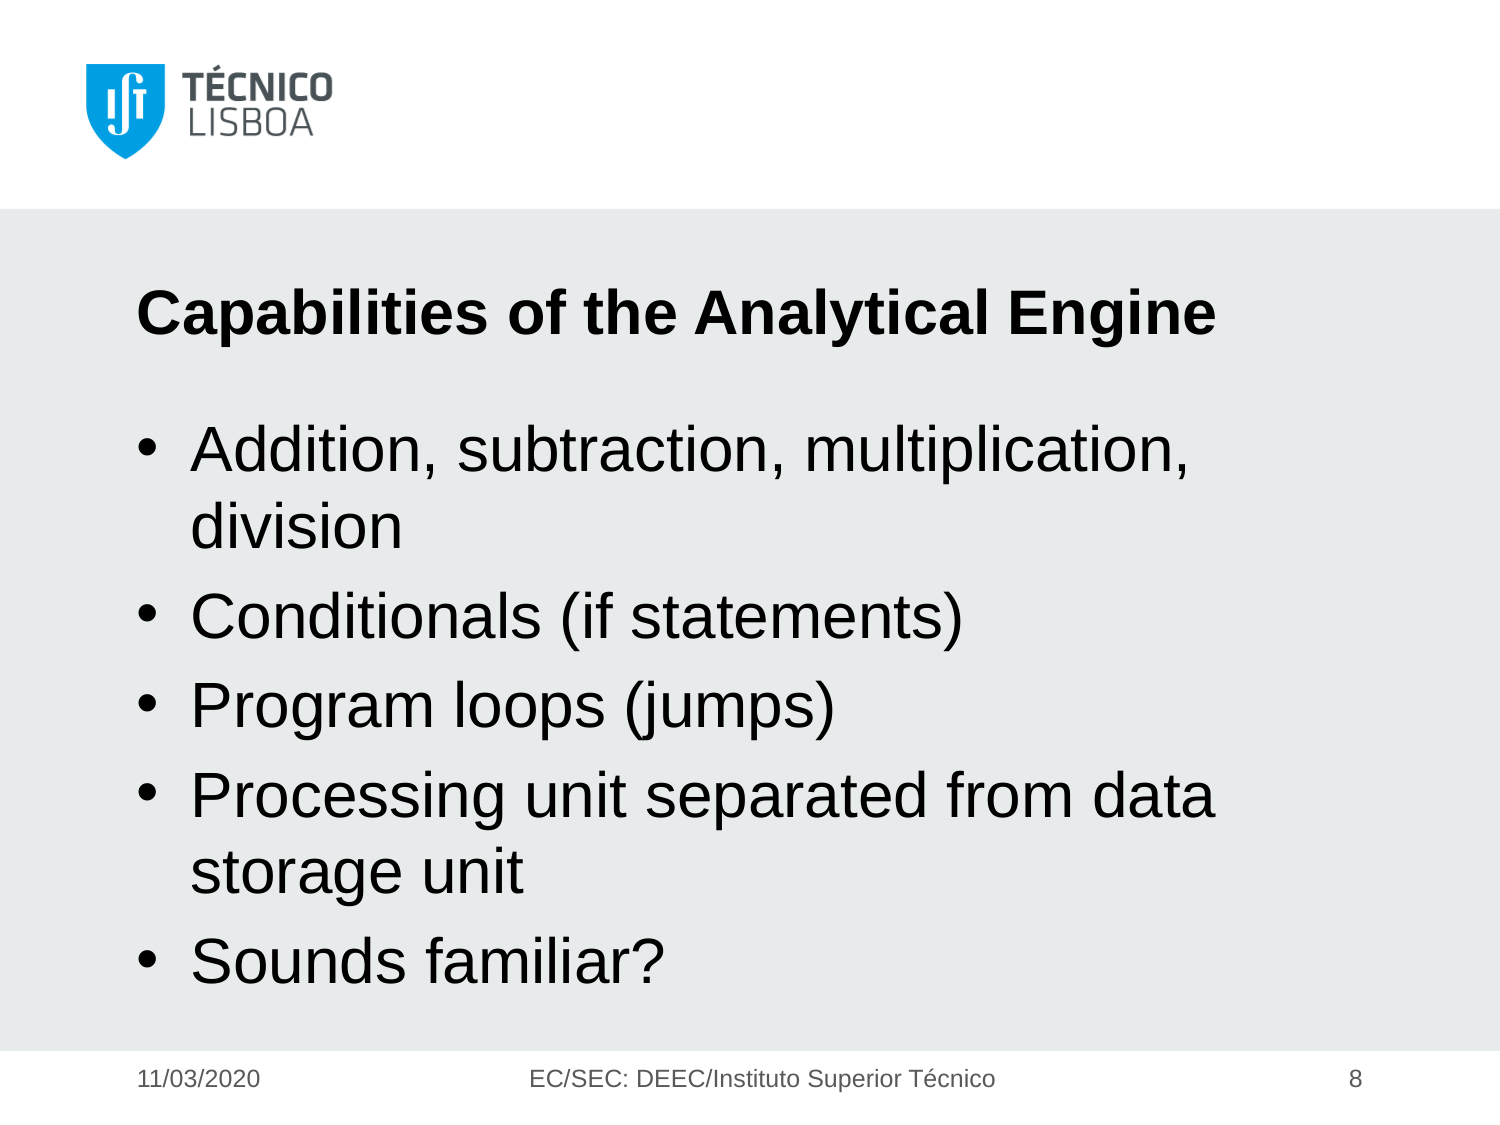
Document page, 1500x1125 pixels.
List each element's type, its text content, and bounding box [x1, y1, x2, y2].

title Capabilities of the Analytical Engine [121, 237, 1378, 381]
footer EC/SEC: DEEC/Instituto Superior Técnico [512, 1052, 1021, 1103]
slide_number <number> [1077, 1052, 1378, 1103]
slide_number 11/03/2020 [121, 1052, 425, 1103]
picture [0, 0, 1500, 1125]
list Addition, subtraction, multiplication, division Conditionals (if statements) Program loops (jumps) Processing unit separated from data storage unit Sounds familiar? [121, 400, 1378, 1005]
